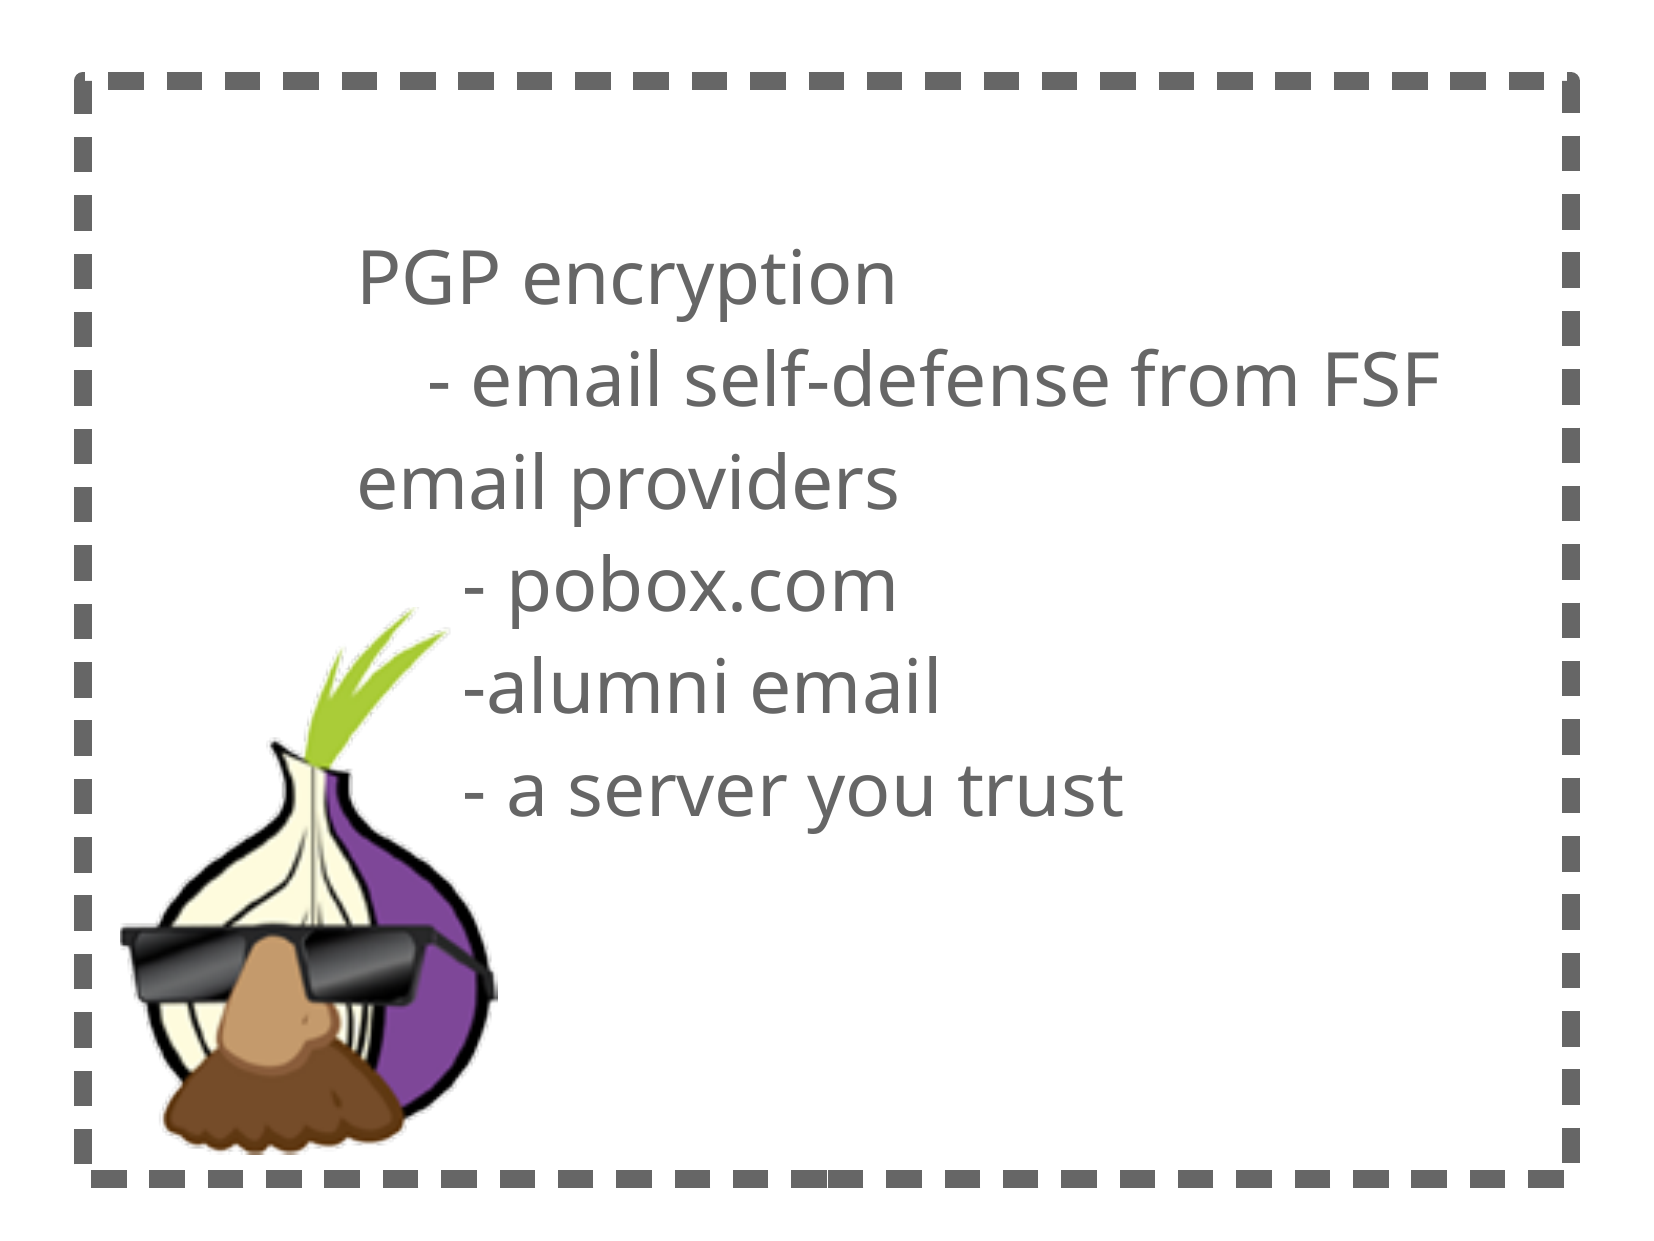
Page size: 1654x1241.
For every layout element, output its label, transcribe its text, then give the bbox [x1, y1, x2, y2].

picture [120, 607, 498, 1156]
text_box PGP encryption - email self-defense from FSF email providers - pobox.com -alumni email - a server you trust [190, 26, 1571, 961]
subtitle [82, 81, 1571, 1179]
